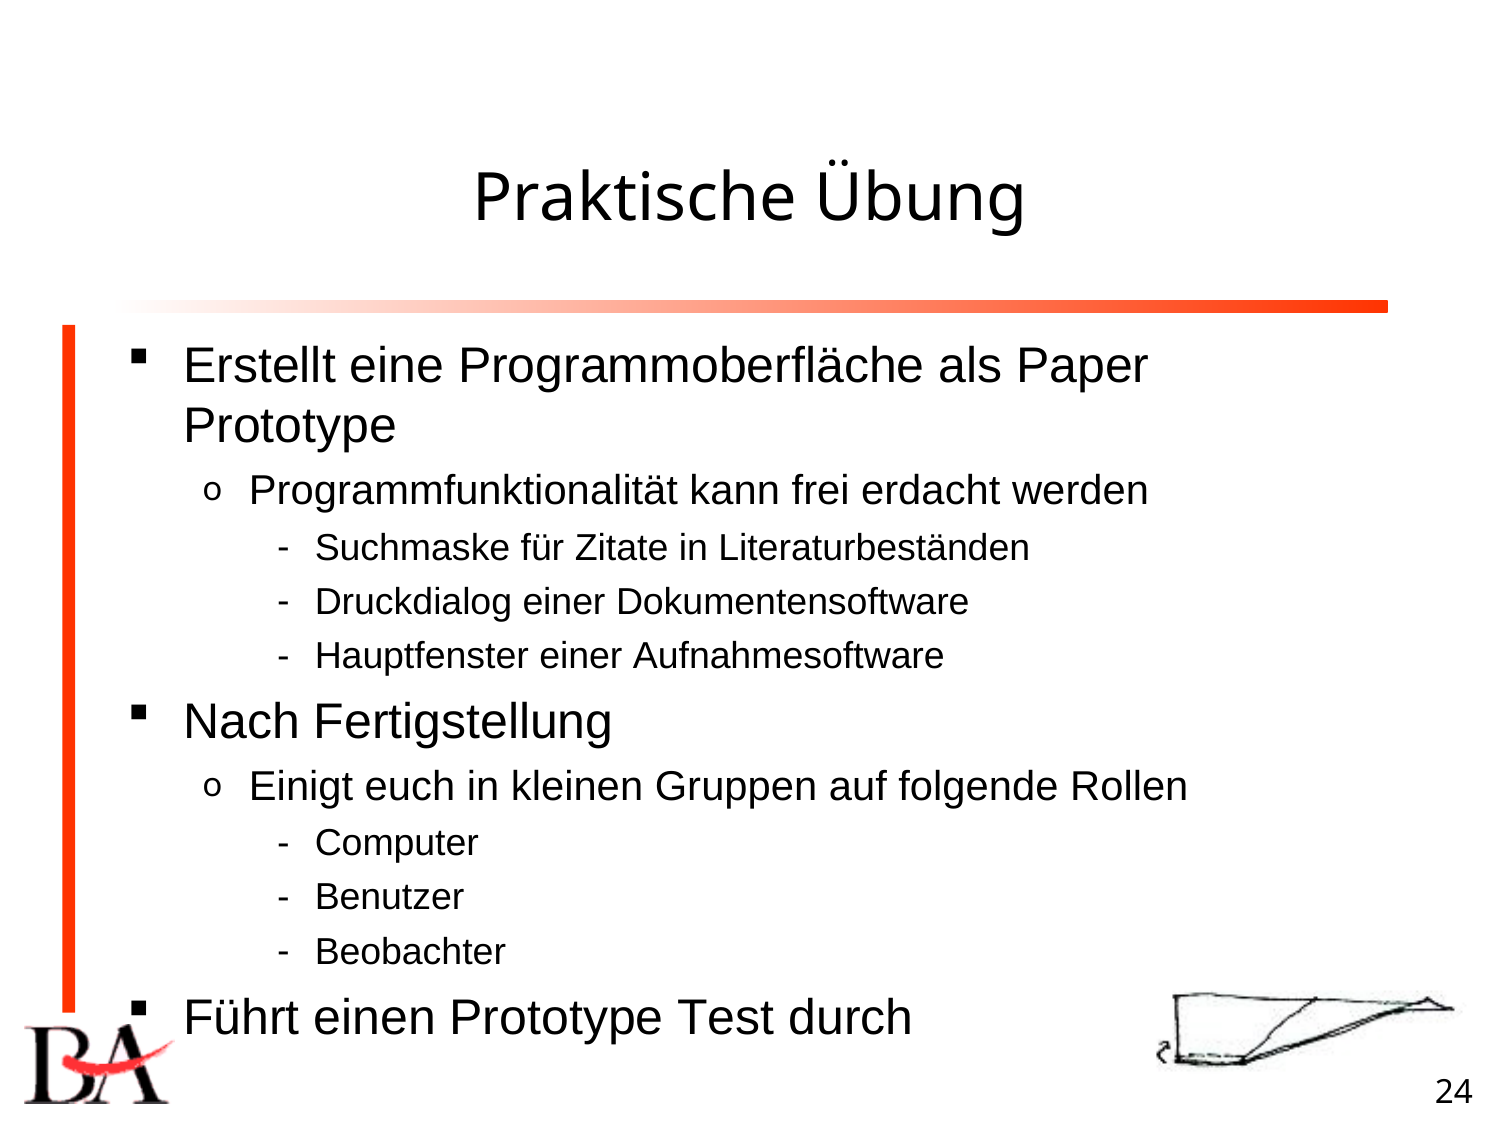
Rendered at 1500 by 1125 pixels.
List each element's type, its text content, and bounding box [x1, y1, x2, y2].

title Praktische Übung [112, 99, 1388, 288]
chart [1149, 987, 1473, 1076]
list Erstellt eine Programmoberfläche als Paper Prototype Programmfunktionalität kann frei erdacht werden Suchmaske für Zitate in Literaturbeständen Druckdialog einer Dokumentensoftware Hauptfenster einer Aufnahmesoftware Nach Fertigstellung Einigt euch in kleinen Gruppen auf folgende Rollen Computer Benutzer Beobachter Führt einen Prototype Test durch [112, 324, 1388, 1053]
picture [24, 1024, 175, 1104]
